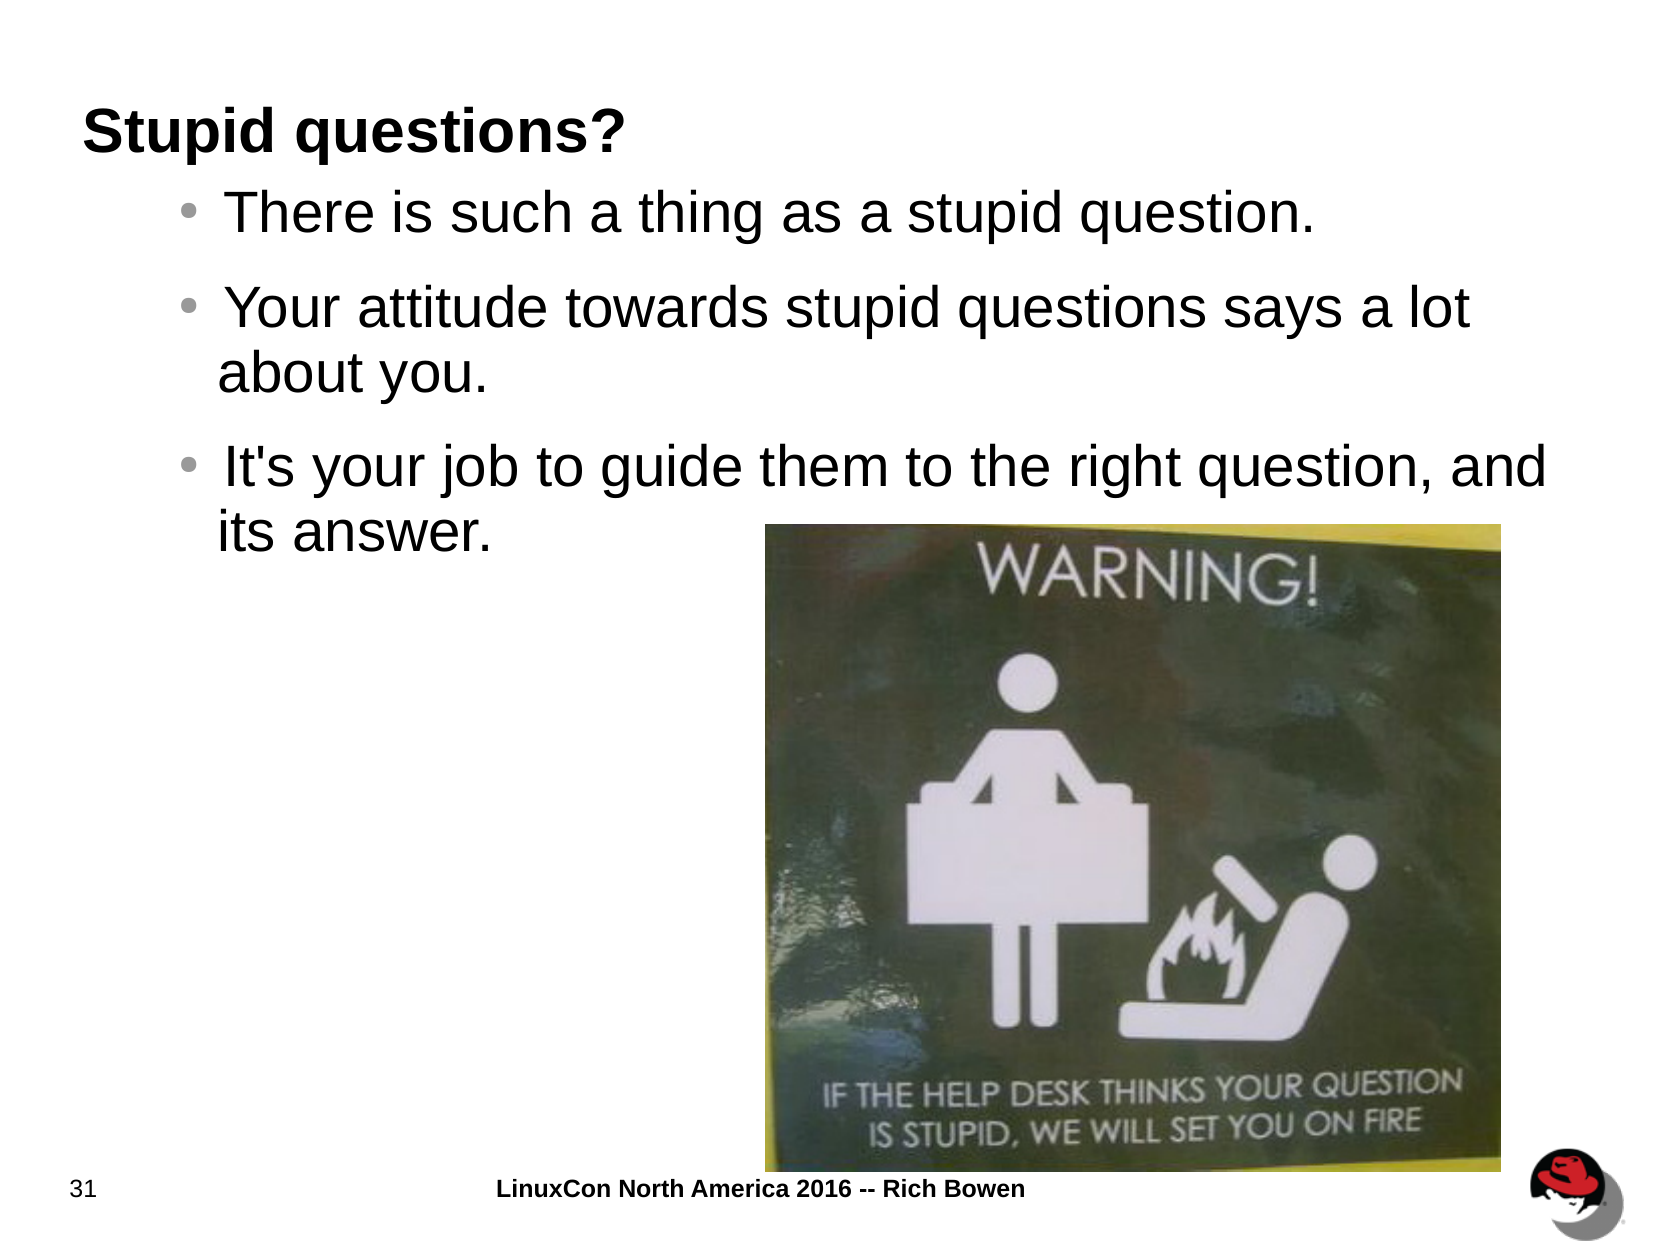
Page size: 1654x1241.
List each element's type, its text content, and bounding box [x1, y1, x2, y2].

title Stupid questions? [82, 37, 1571, 226]
picture [765, 524, 1501, 1172]
picture [1529, 1146, 1613, 1224]
list There is such a thing as a stupid question. Your attitude towards stupid questions says a lot about you. It's your job to guide them to the right question, and its answer. [86, 180, 1576, 1039]
